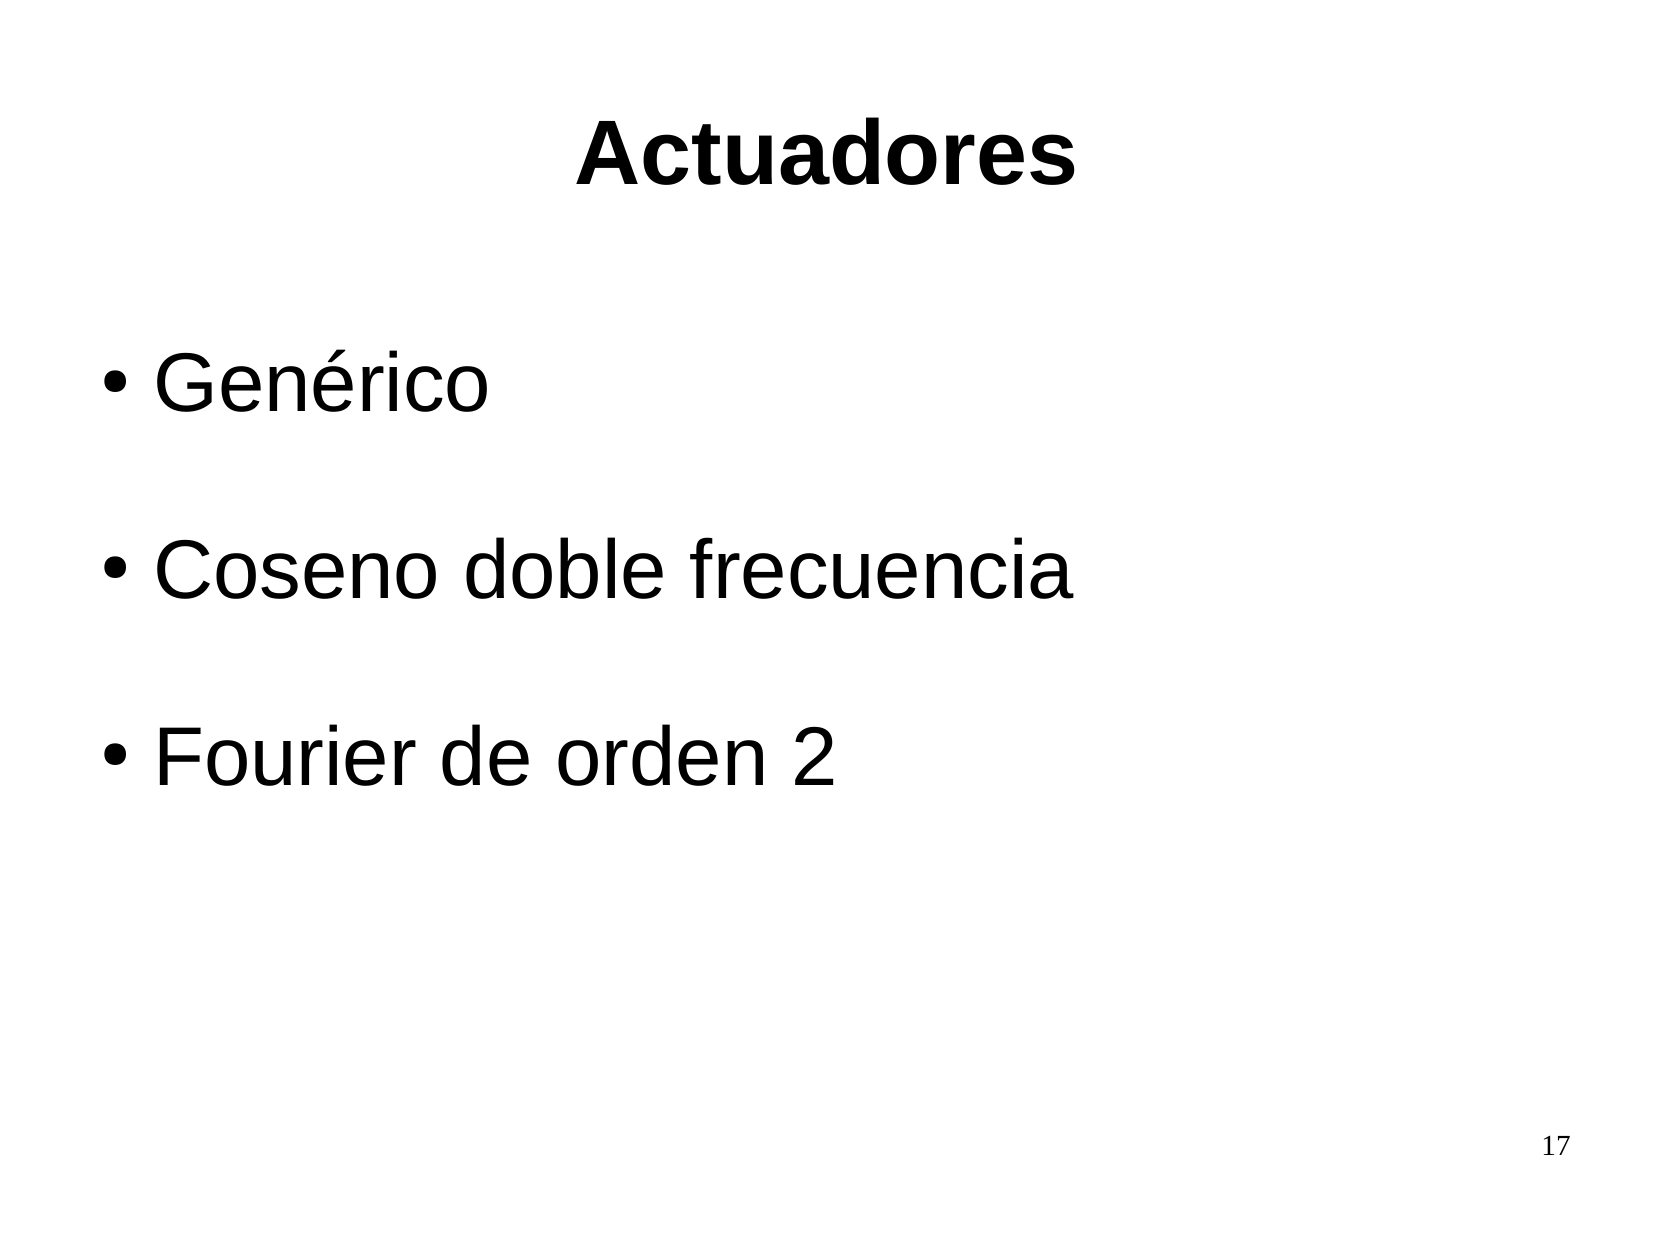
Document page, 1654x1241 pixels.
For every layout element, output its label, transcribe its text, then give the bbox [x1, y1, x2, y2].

title Actuadores [82, 49, 1571, 257]
list Genérico Coseno doble frecuencia Fourier de orden 2 [82, 290, 1571, 1010]
